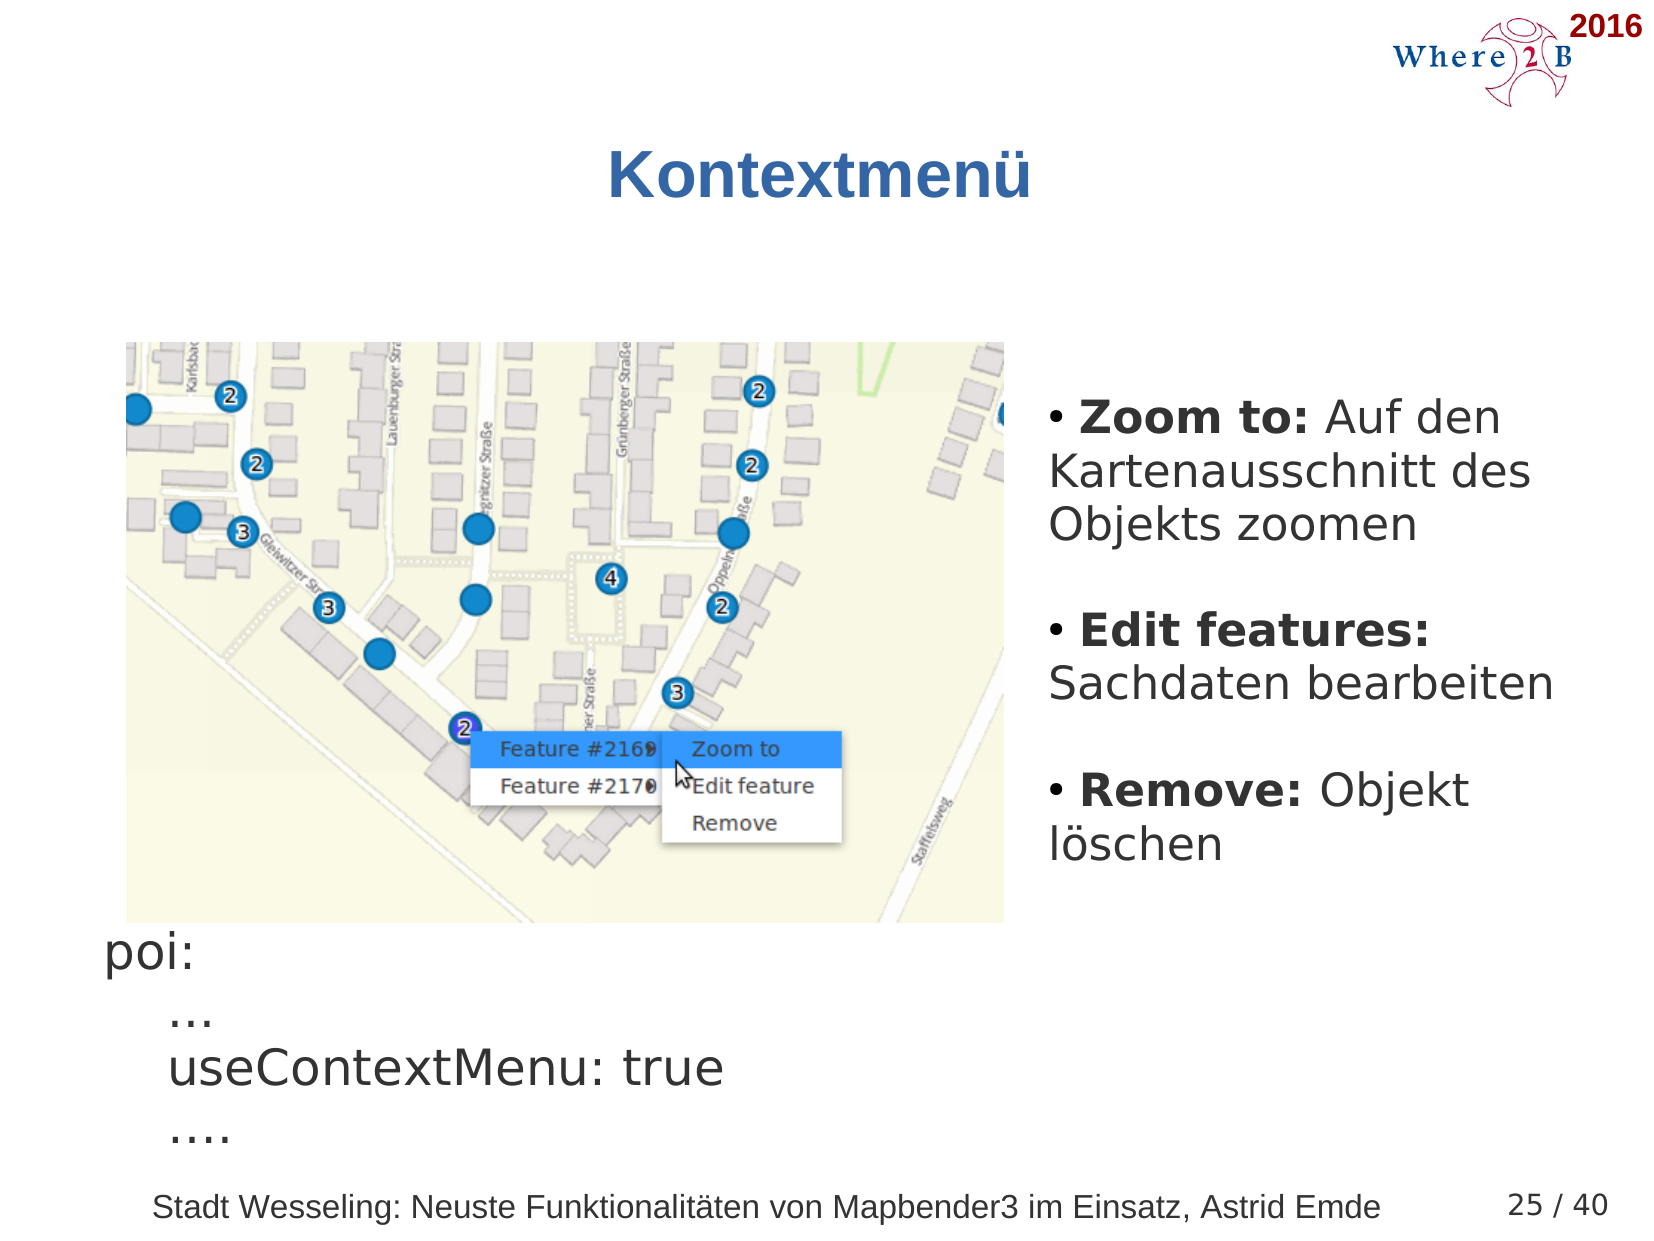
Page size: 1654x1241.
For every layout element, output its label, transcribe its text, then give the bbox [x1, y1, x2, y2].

picture [1393, 18, 1571, 107]
picture [126, 342, 1004, 915]
title Kontextmenü [76, 100, 1565, 249]
text_box Zoom to: Auf den Kartenausschnitt des Objekts zoomen Edit features: Sachdaten bearbeiten Remove: Objekt löschen [1033, 383, 1625, 1123]
text_box poi: ... useContextMenu: true …. [88, 915, 1004, 1164]
